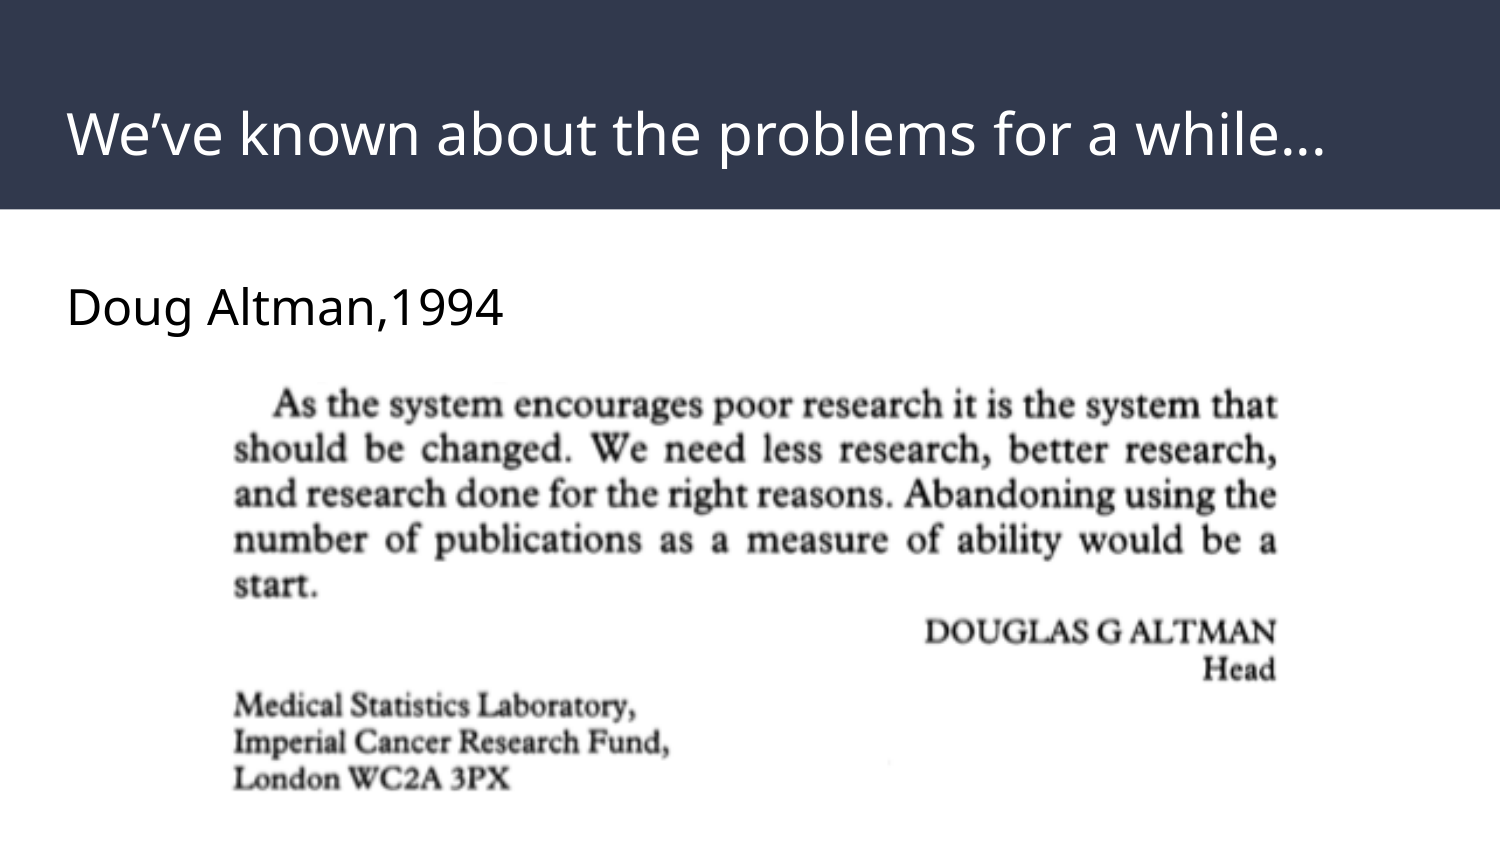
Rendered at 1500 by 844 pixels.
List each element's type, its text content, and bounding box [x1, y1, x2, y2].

picture [218, 382, 1302, 796]
text_box Doug Altman,1994 [51, 260, 1105, 364]
title We’ve known about the problems for a while... [51, 82, 1449, 185]
